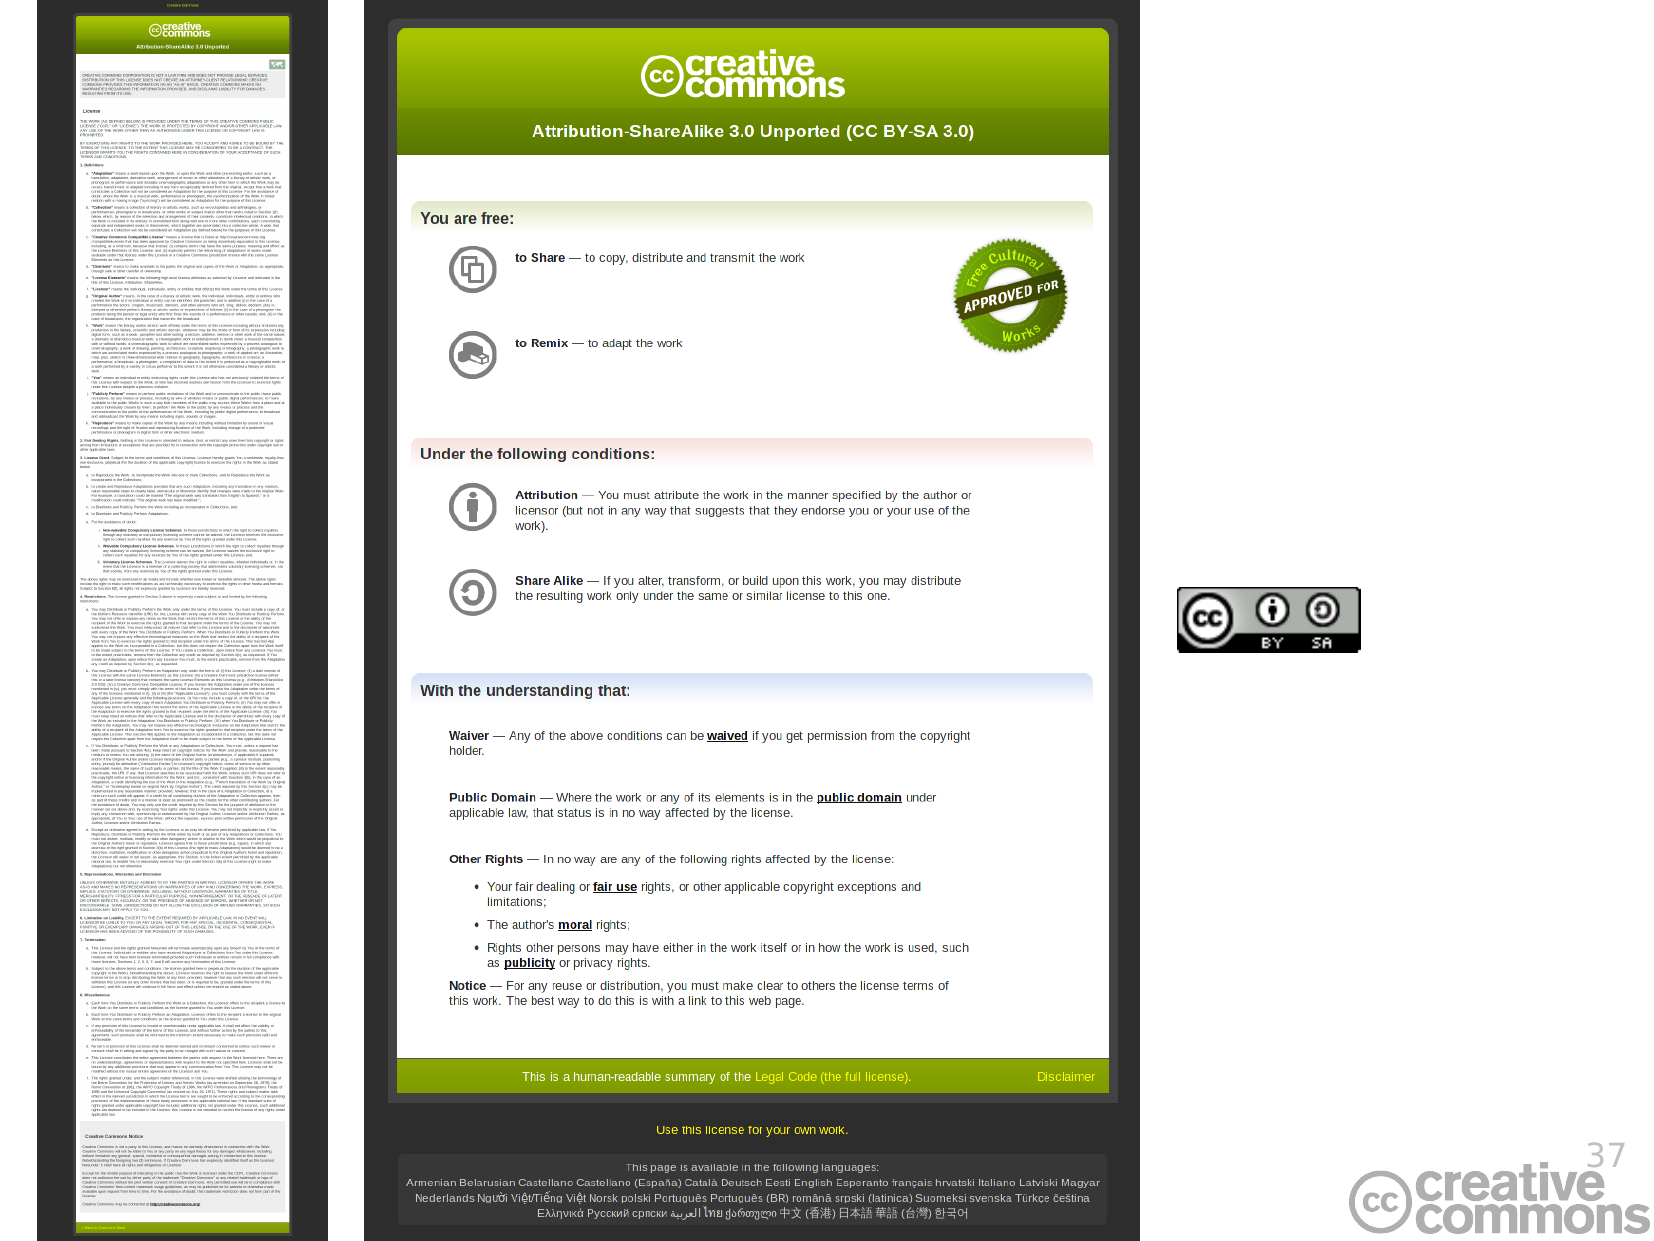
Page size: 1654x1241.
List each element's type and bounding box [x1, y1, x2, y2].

picture [364, 0, 1140, 1241]
picture [37, 0, 328, 1241]
picture [1349, 1162, 1650, 1234]
picture [1177, 587, 1361, 653]
